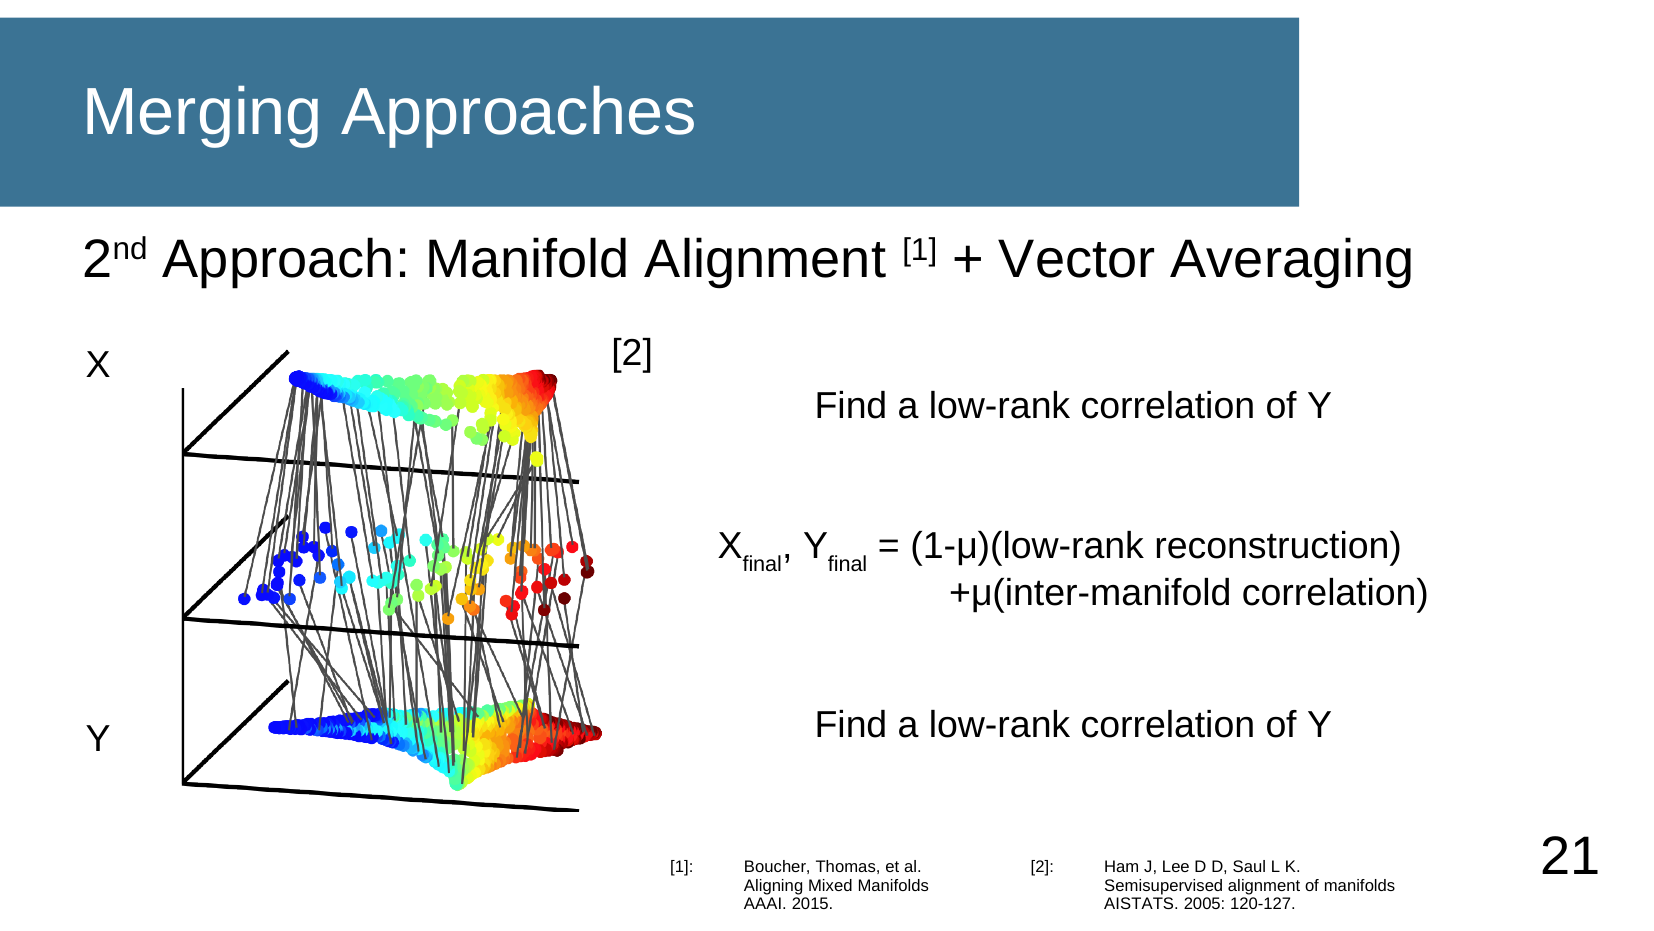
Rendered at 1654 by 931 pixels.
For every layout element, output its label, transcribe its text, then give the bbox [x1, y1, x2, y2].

list 2nd Approach: Manifold Alignment [1] + Vector Averaging [82, 224, 1571, 764]
text_box Find a low-rank correlation of Y [799, 696, 1348, 757]
text_box [1]: Boucher, Thomas, et al. Aligning Mixed Manifolds AAAI. 2015. [655, 850, 945, 923]
text_box X [70, 336, 126, 397]
text_box [2] [596, 324, 668, 385]
text_box Xfinal, Yfinal = (1-μ)(low-rank reconstruction) +μ(inter-manifold correlation) [702, 513, 1444, 625]
text_box Y [70, 711, 126, 771]
title Merging Approaches [82, 35, 1234, 189]
text_box Find a low-rank correlation of Y [799, 377, 1348, 438]
text_box [2]: Ham J, Lee D D, Saul L K. Semisupervised alignment of manifolds AISTATS. 2005: 120-127. [1015, 850, 1411, 923]
picture [142, 330, 638, 827]
